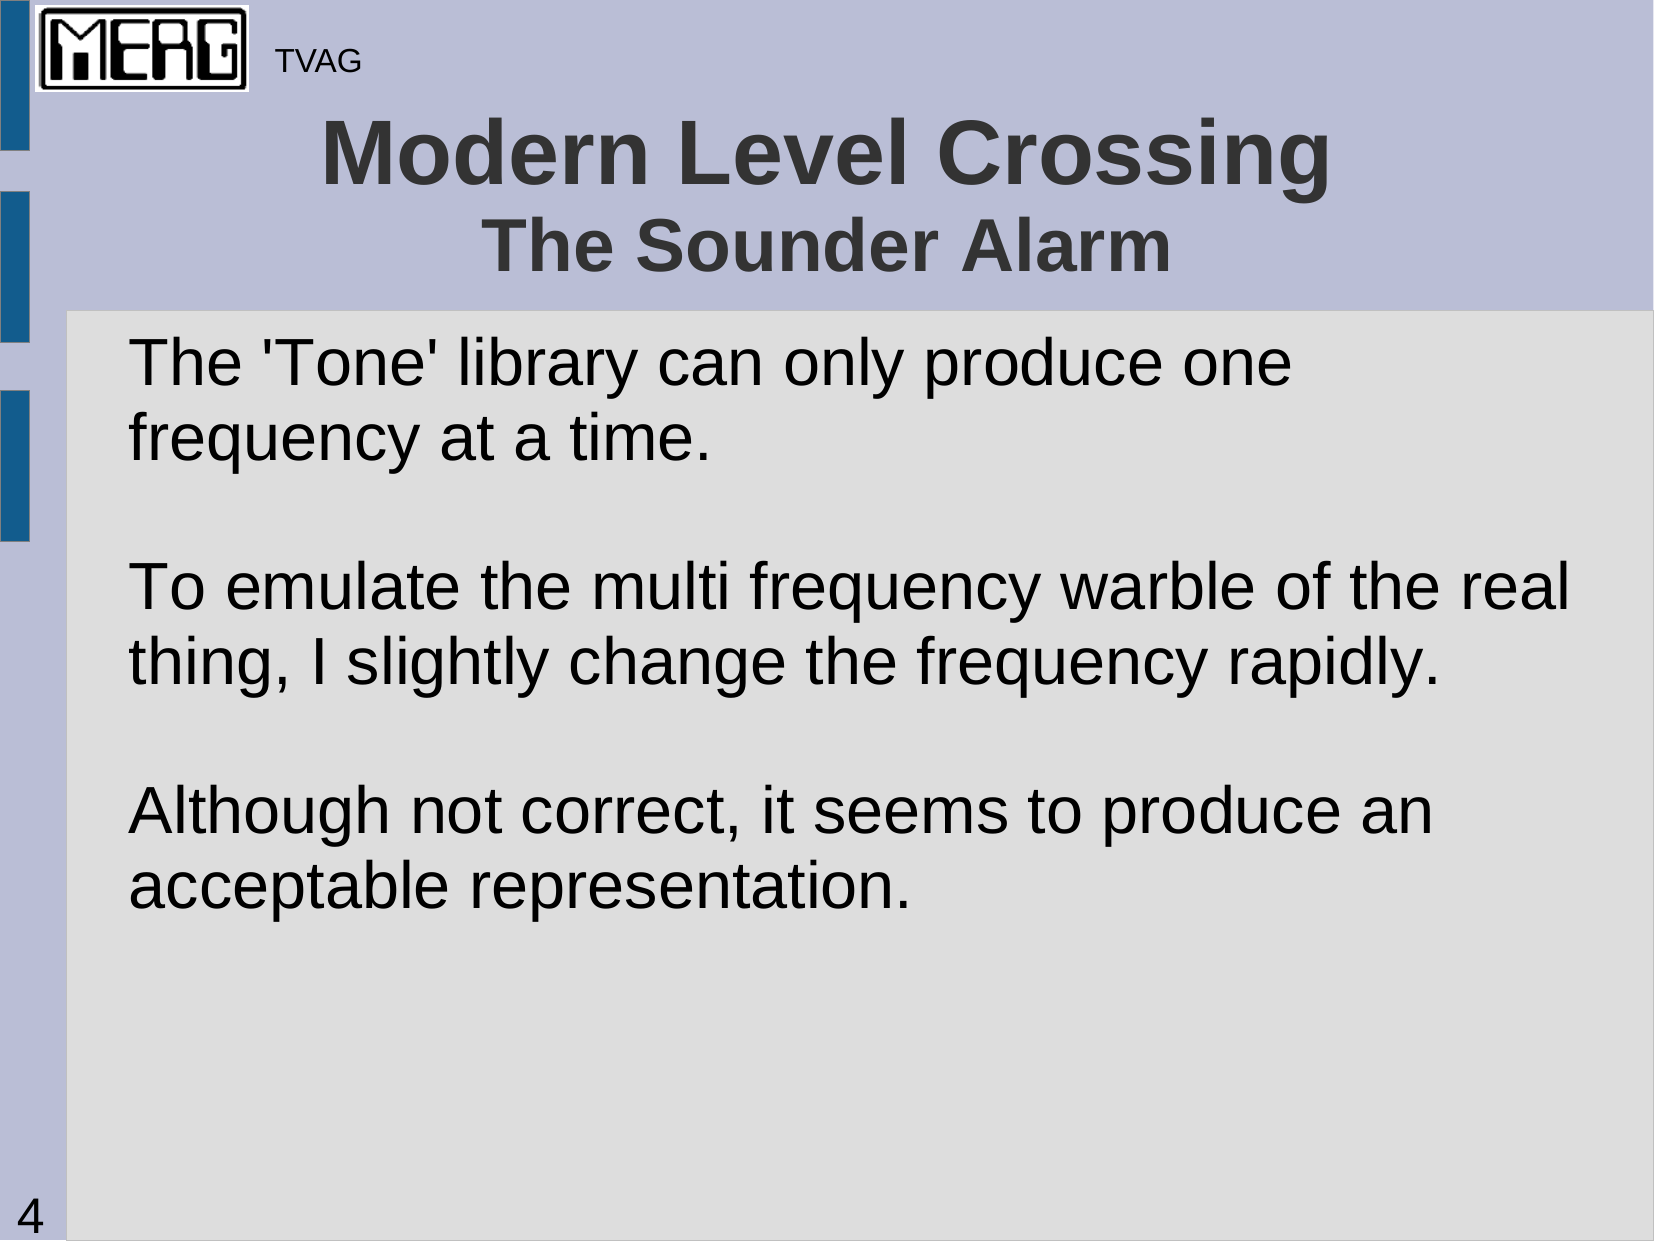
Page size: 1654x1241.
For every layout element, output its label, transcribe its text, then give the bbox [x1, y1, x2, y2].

text_box <number> [2, 1180, 260, 1241]
list The 'Tone' library can only produce one frequency at a time. To emulate the multi frequency warble of the real thing, I slightly change the frequency rapidly. Although not correct, it seems to produce an acceptable representation. [128, 324, 1594, 1109]
title Modern Level Crossing The Sounder Alarm [121, 91, 1534, 299]
picture [35, 5, 249, 92]
text_box TVAG [259, 35, 378, 88]
